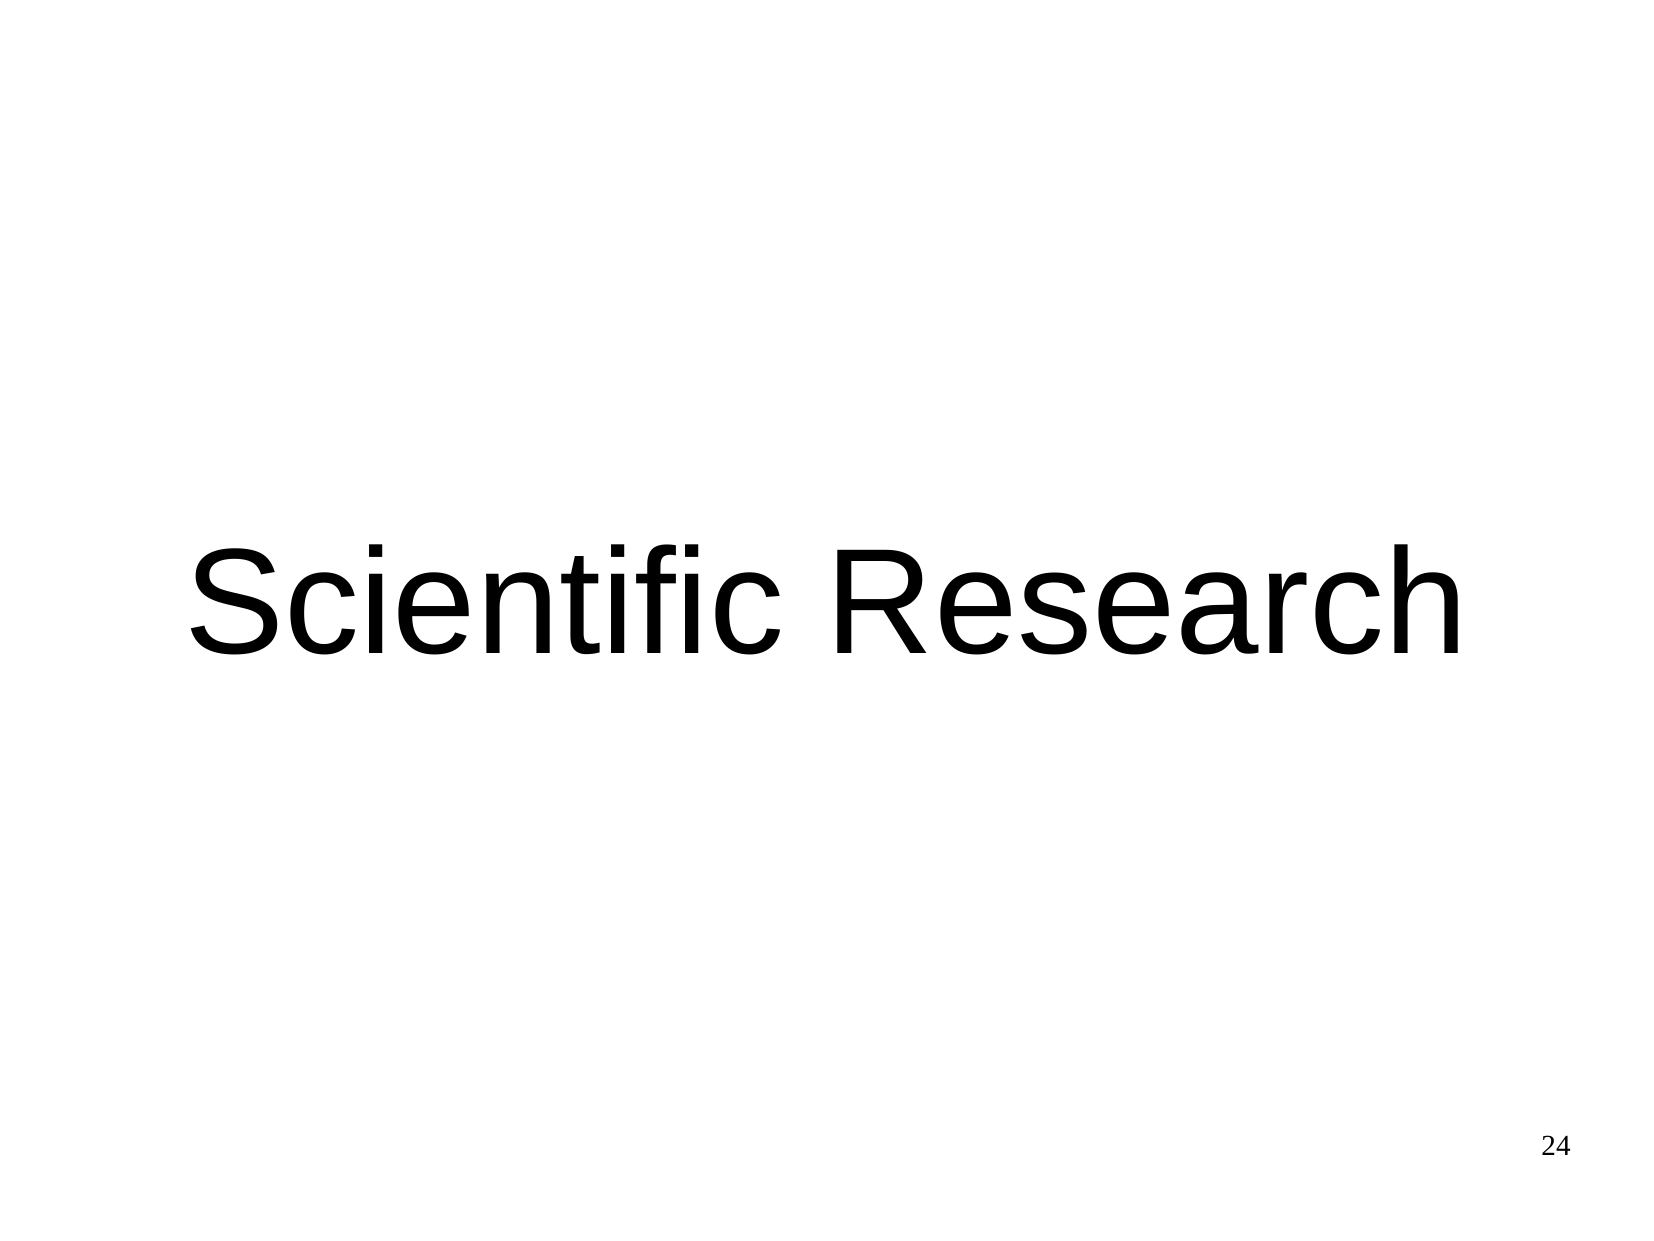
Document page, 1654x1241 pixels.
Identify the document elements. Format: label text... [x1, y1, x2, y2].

title Scientific Research [82, 498, 1571, 706]
